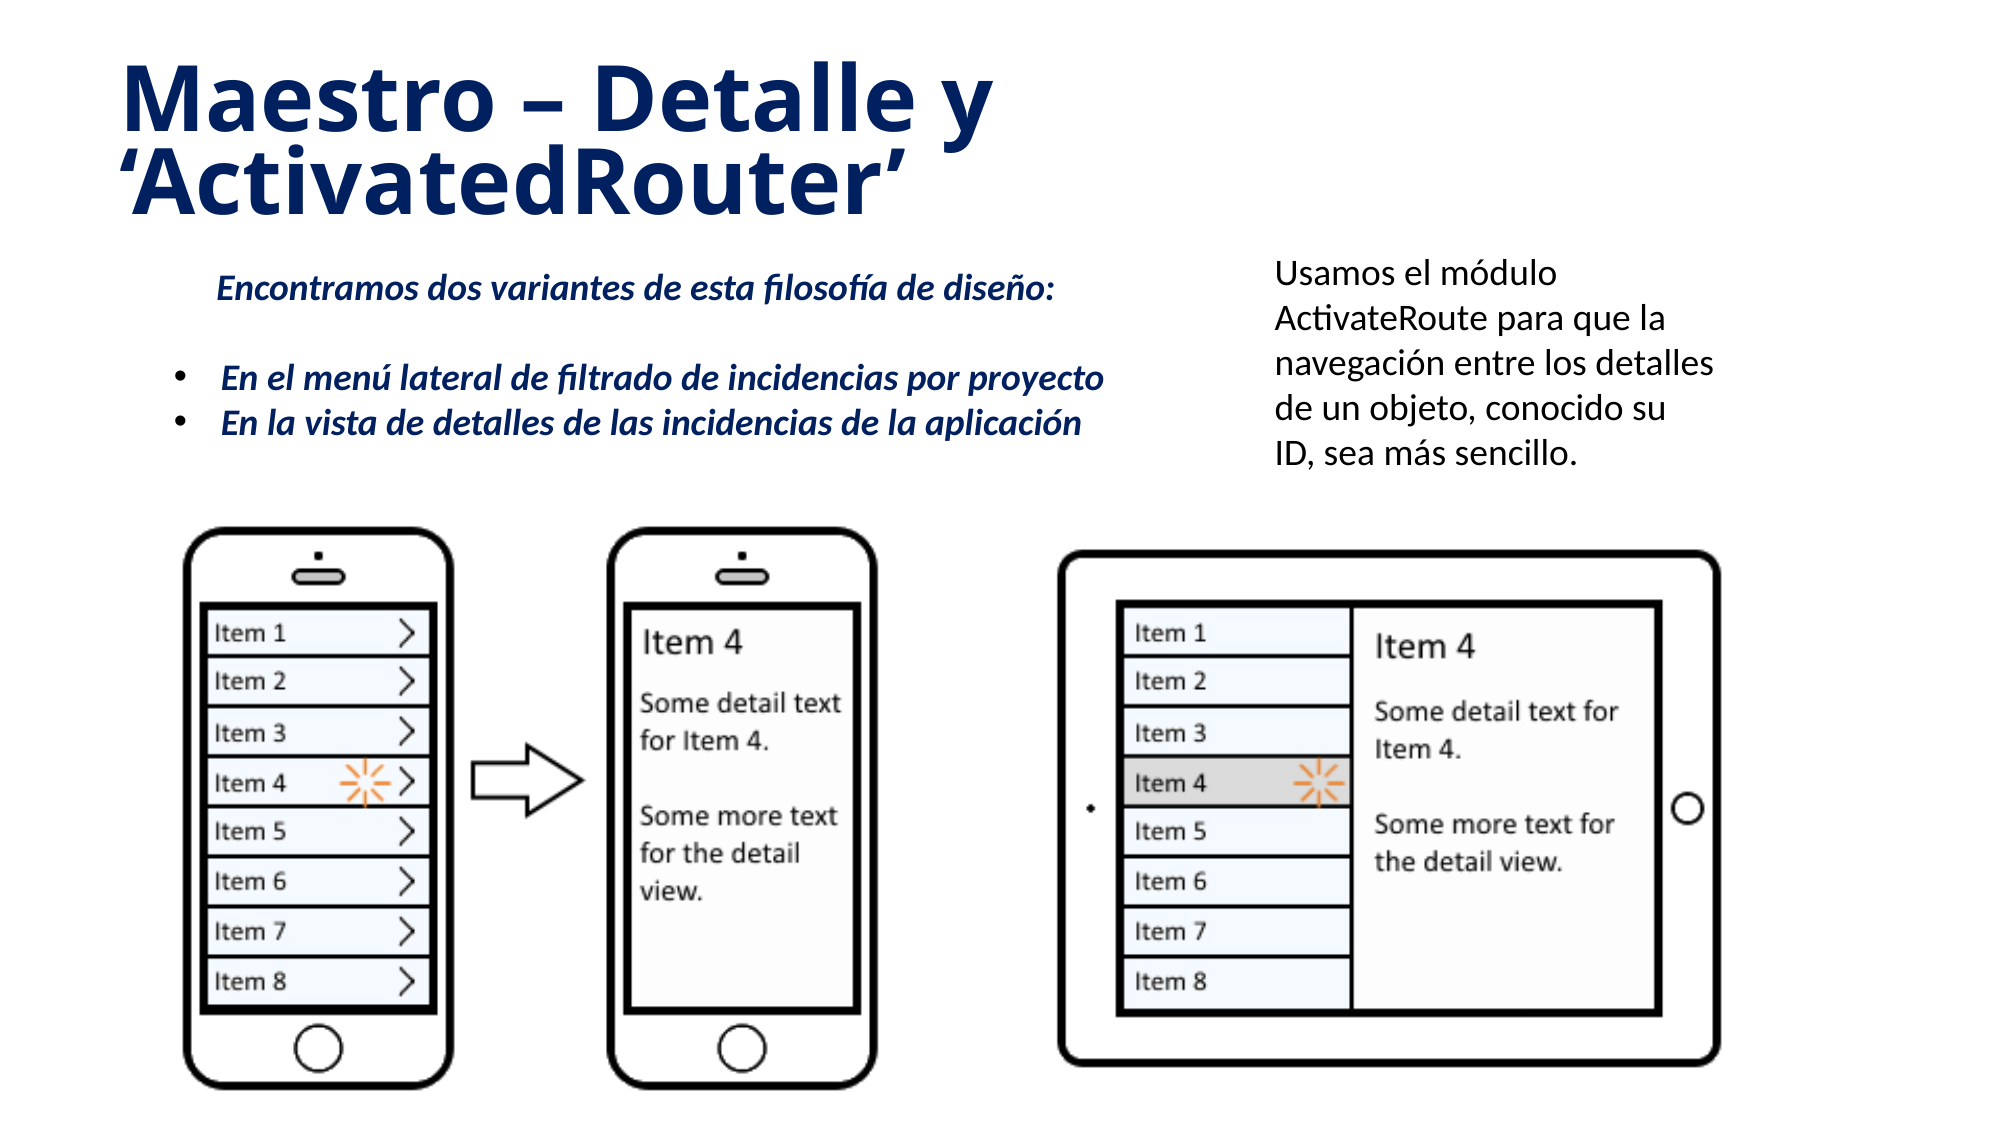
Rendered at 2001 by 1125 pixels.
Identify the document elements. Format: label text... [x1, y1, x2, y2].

text_box Maestro – Detalle y ‘ActivatedRouter’ [119, 66, 1732, 133]
picture [173, 521, 1732, 1099]
text_box Encontramos dos variantes de esta filosofía de diseño: En el menú lateral de filtrado de incidencias por proyecto En la vista de detalles de las incidencias de la aplicación [173, 263, 1117, 446]
text_box Usamos el módulo ActivateRoute para que la navegación entre los detalles de un objeto, conocido su ID, sea más sencillo. [1260, 241, 1731, 481]
